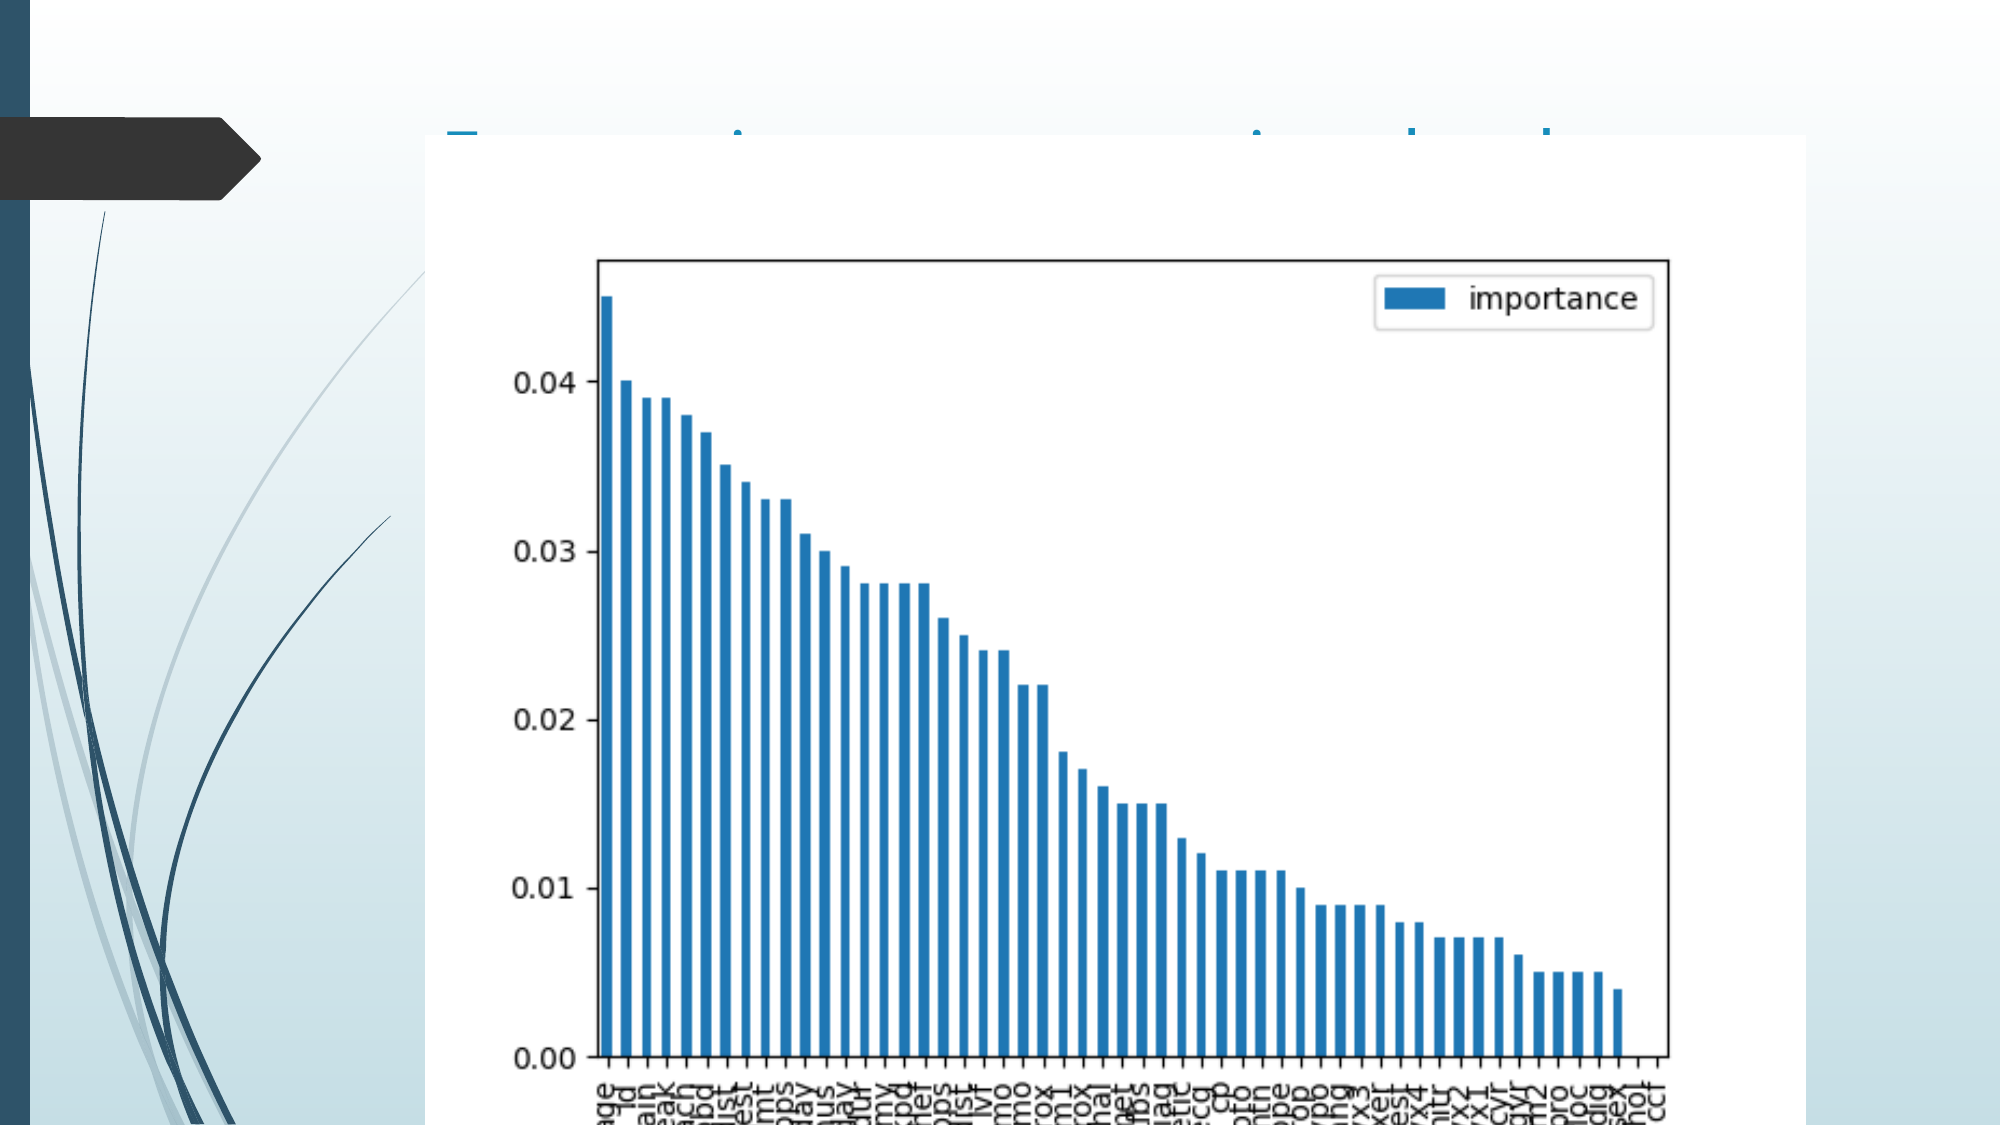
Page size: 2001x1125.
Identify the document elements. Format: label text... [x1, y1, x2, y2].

picture [425, 135, 1806, 1125]
title Feature importance switzerland [425, 102, 1888, 313]
